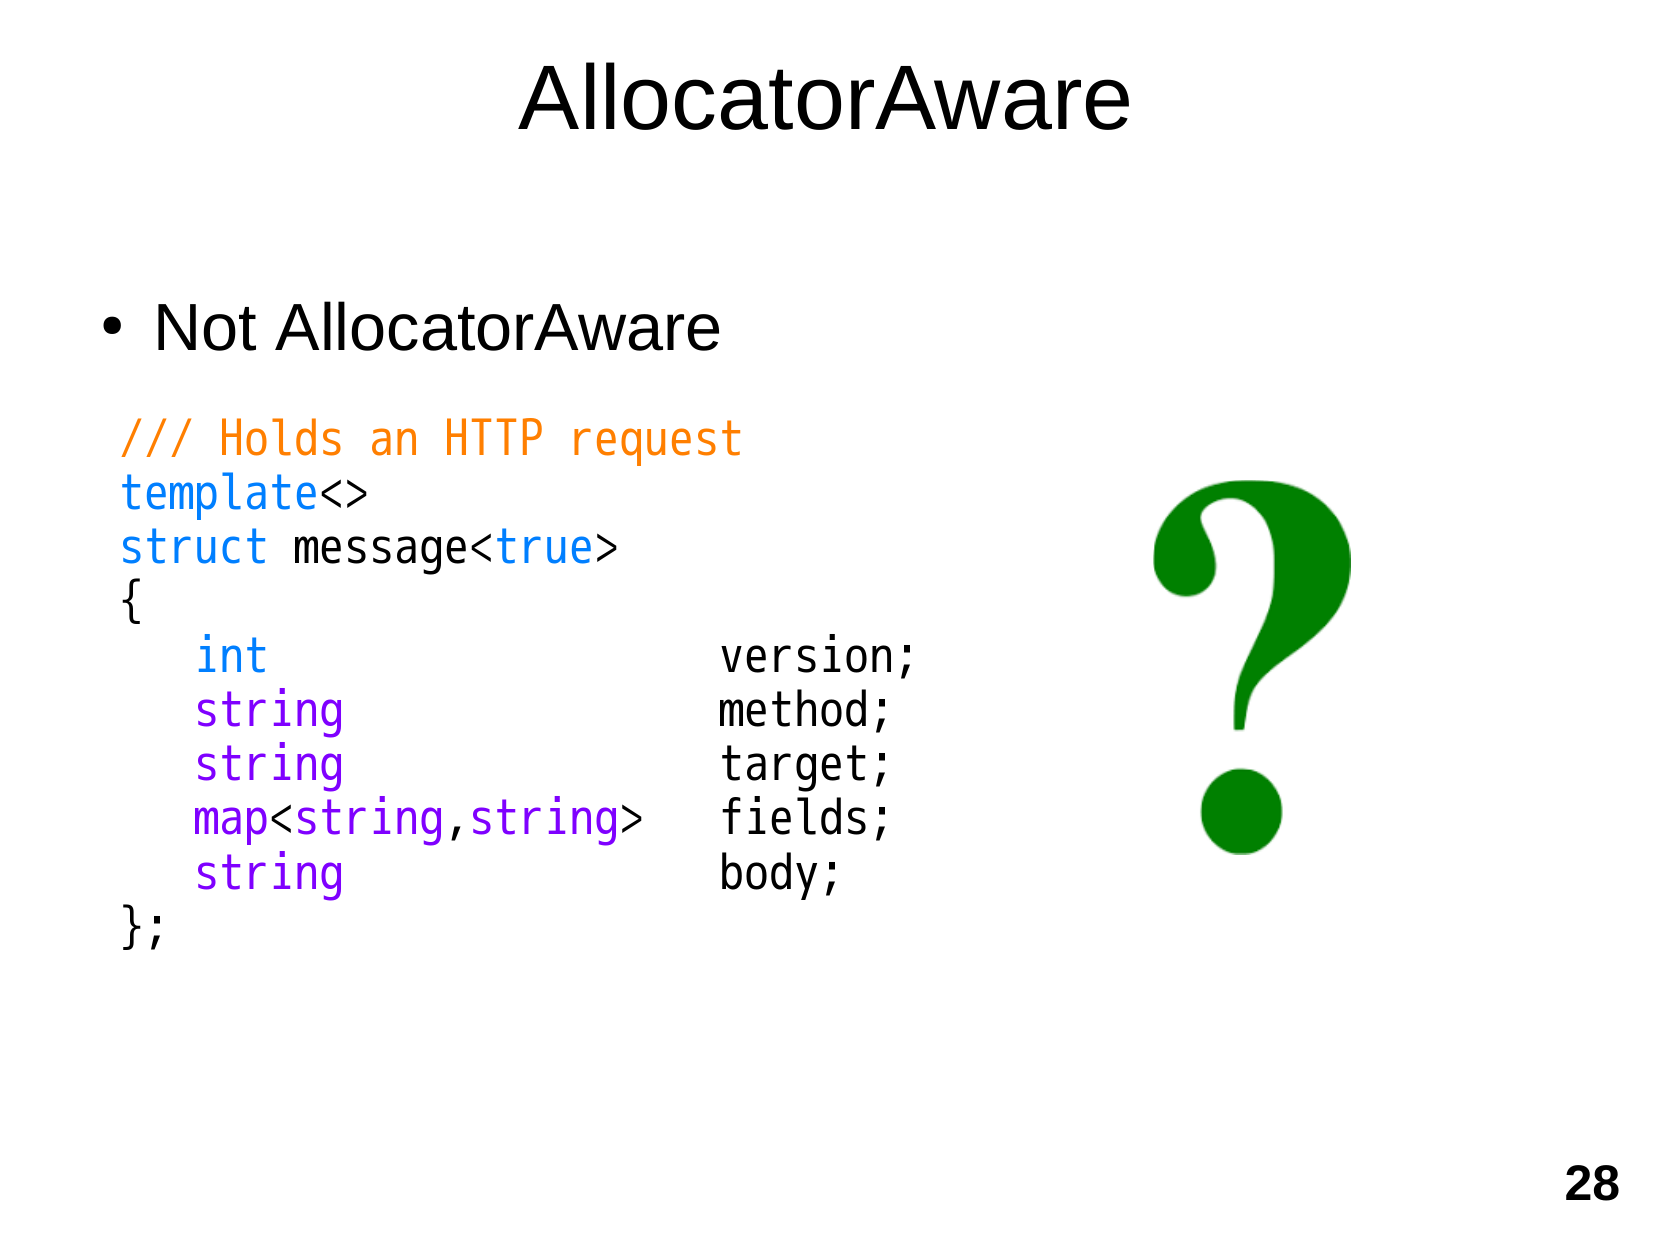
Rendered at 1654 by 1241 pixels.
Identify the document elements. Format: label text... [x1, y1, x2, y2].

list Not AllocatorAware [82, 290, 1571, 1010]
title AllocatorAware [82, 15, 1571, 181]
picture [1153, 480, 1351, 856]
